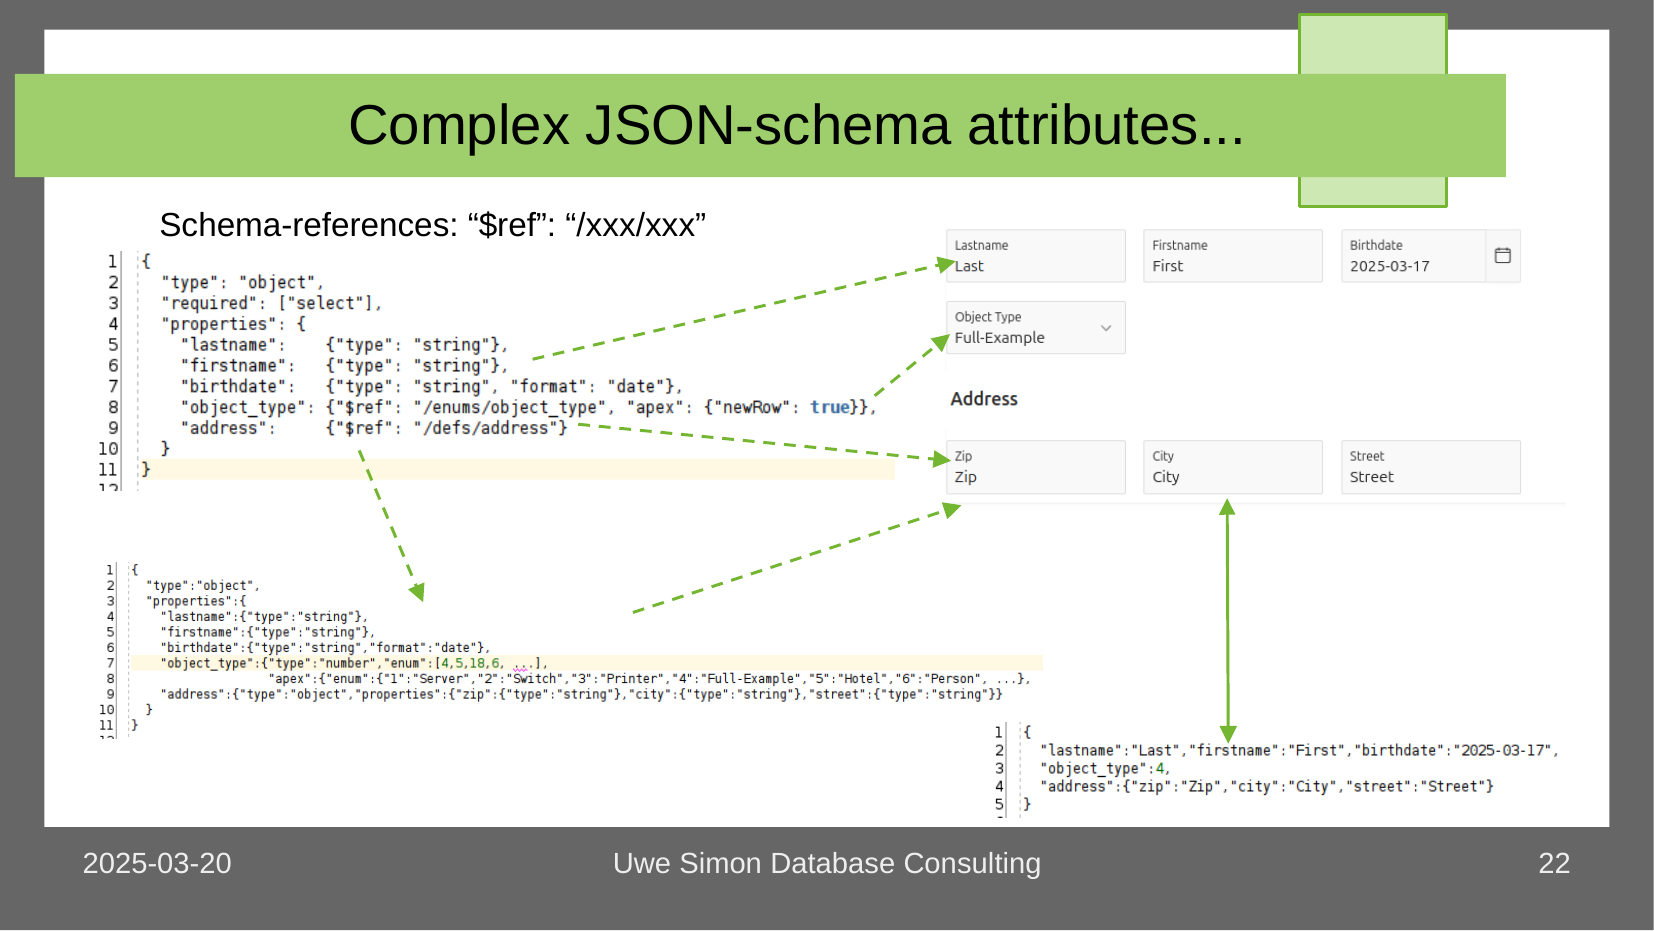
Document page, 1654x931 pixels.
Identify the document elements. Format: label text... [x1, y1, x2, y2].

picture [86, 251, 895, 491]
picture [88, 562, 1565, 818]
title Complex JSON-schema attributes... [88, 73, 1506, 178]
picture [929, 215, 1566, 520]
list Schema-references: “$ref”: “/xxx/xxx” [88, 206, 809, 251]
list Schema-references: “$ref”: “/xxx/xxx” [88, 491, 809, 562]
